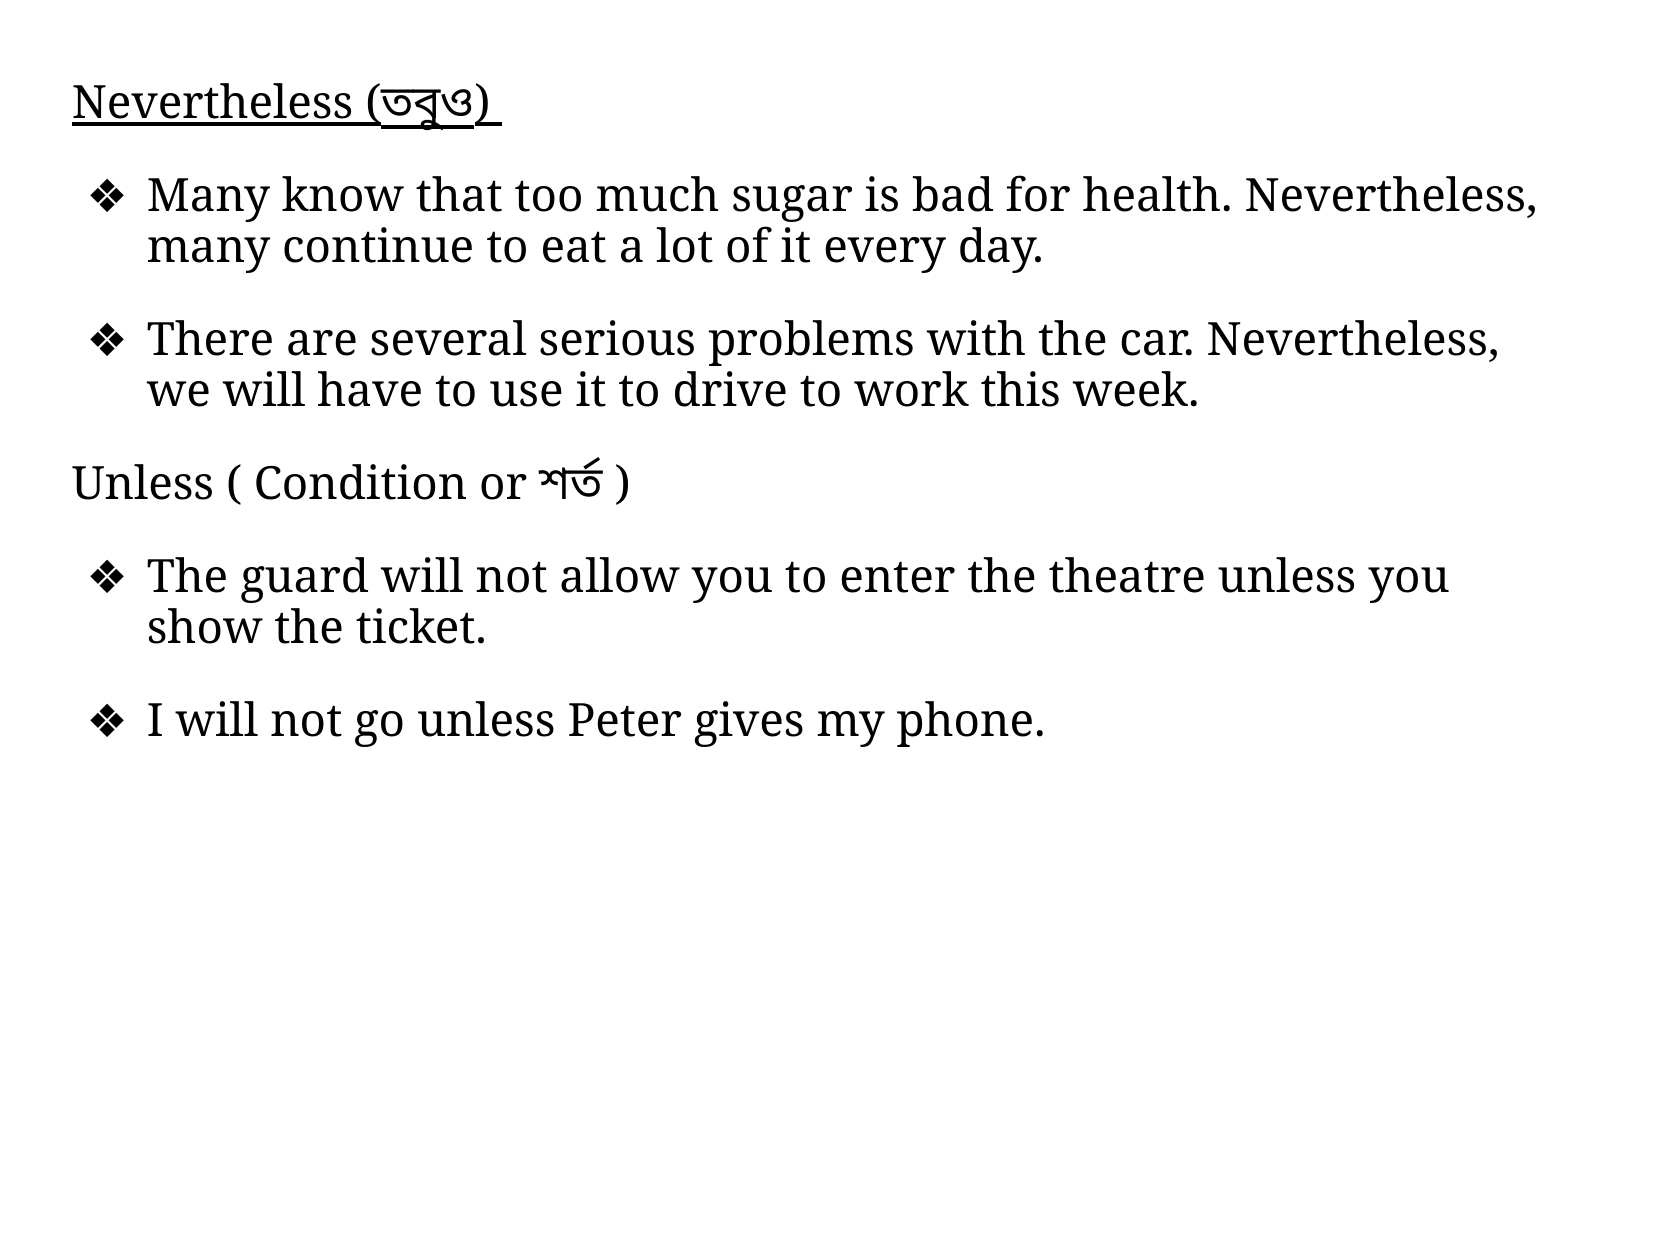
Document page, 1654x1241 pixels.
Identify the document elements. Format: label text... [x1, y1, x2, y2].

text_box Nevertheless (তবুও) Many know that too much sugar is bad for health. Nevertheless, many continue to eat a lot of it every day. There are several serious problems with the car. Nevertheless, we will have to use it to drive to work this week. Unless ( Condition or শর্ত ) The guard will not allow you to enter the theatre unless you show the ticket. I will not go unless Peter gives my phone. [71, 31, 1560, 1140]
